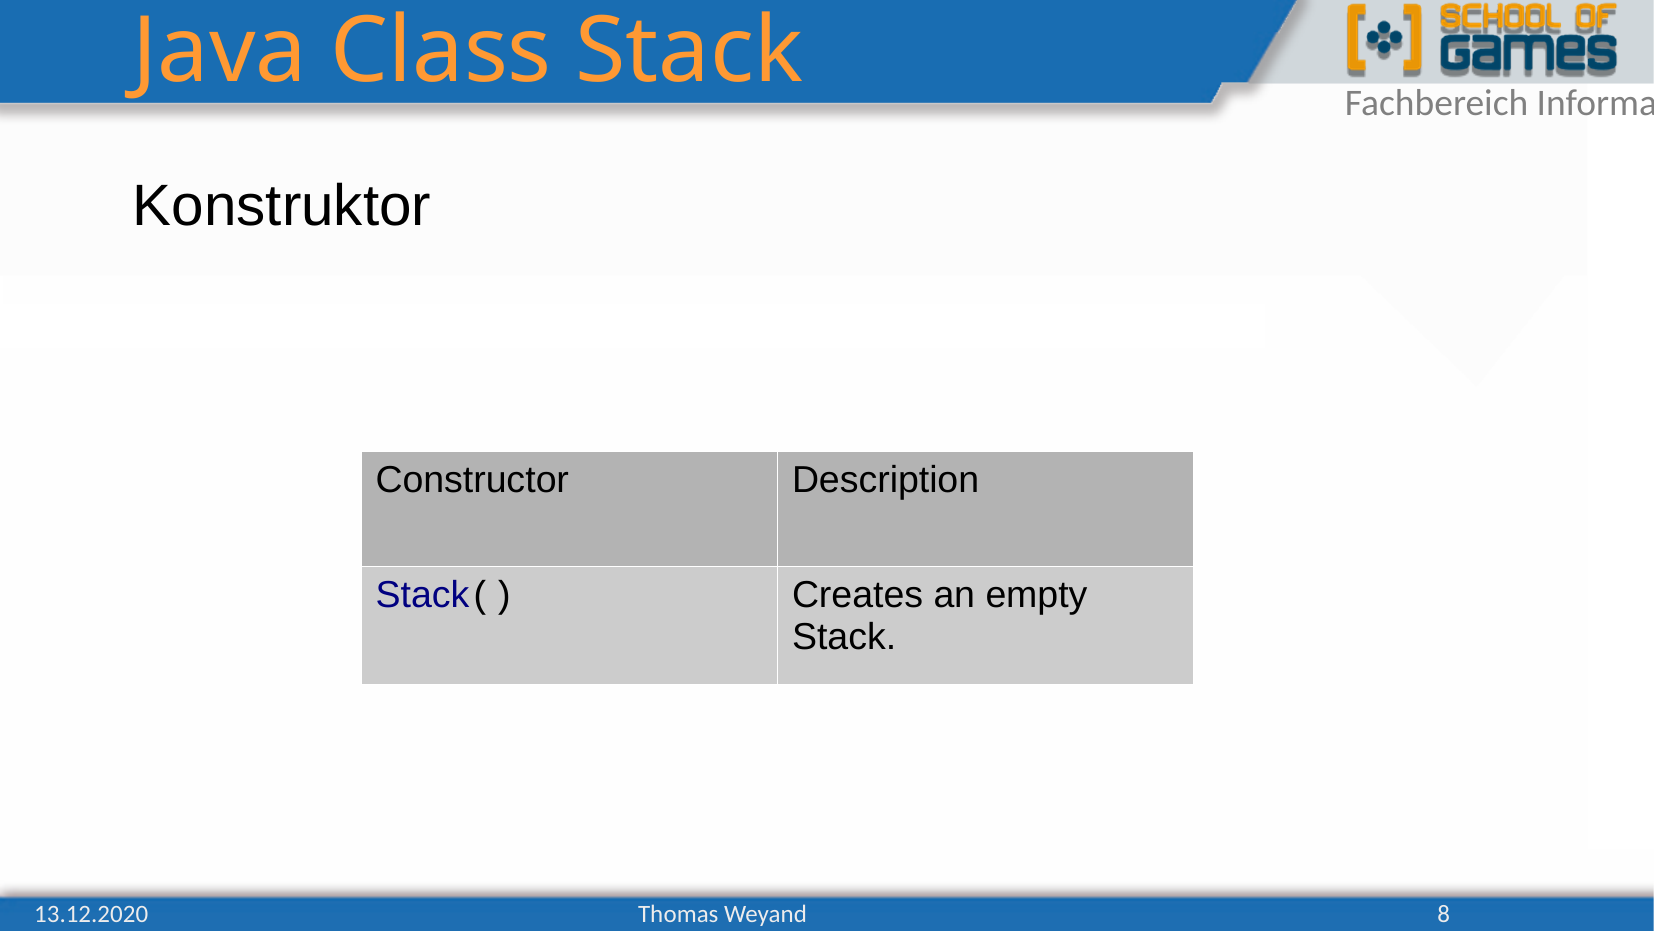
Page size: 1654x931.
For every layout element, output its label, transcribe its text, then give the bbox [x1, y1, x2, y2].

table_header Constructor [362, 452, 777, 566]
text_box Thomas Weyand [449, 888, 997, 931]
picture [1644, 107, 1651, 113]
table_header Description [778, 452, 1193, 566]
text_box Java Class Stack [118, 0, 1145, 142]
picture [1274, 0, 1654, 191]
text_box <Foliennummer> [1132, 888, 1465, 931]
text_box Konstruktor [118, 165, 447, 246]
table_cell Stack() [362, 567, 777, 684]
table_cell Creates an empty Stack. [778, 567, 1193, 684]
text_box 13.12.2020 [19, 888, 352, 931]
